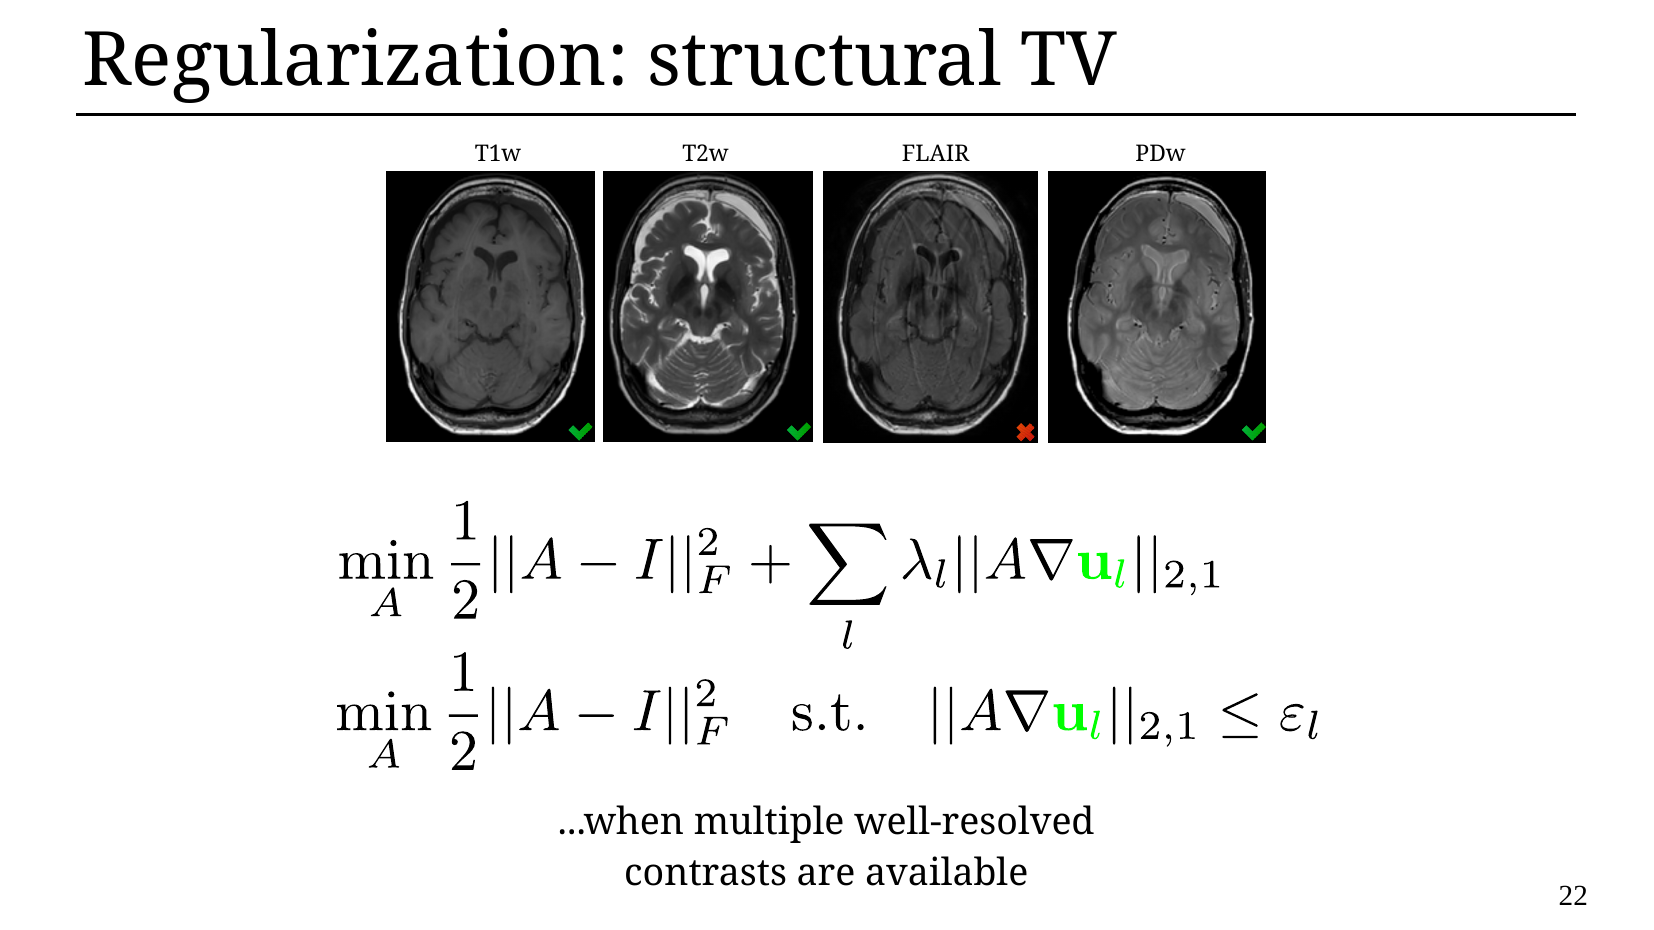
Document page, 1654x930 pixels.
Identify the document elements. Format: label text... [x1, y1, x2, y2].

text_box T2w [667, 130, 744, 174]
title Regularization: structural TV [82, 7, 1571, 106]
picture [386, 171, 595, 442]
text_box FLAIR [887, 130, 985, 174]
text_box ...when multiple well-resolved contrasts are available [488, 786, 1164, 889]
text_box PDw [1120, 130, 1201, 174]
picture [1048, 171, 1266, 443]
text_box T1w [460, 130, 537, 174]
picture [603, 171, 813, 442]
picture [823, 171, 1038, 443]
picture [335, 498, 1318, 770]
